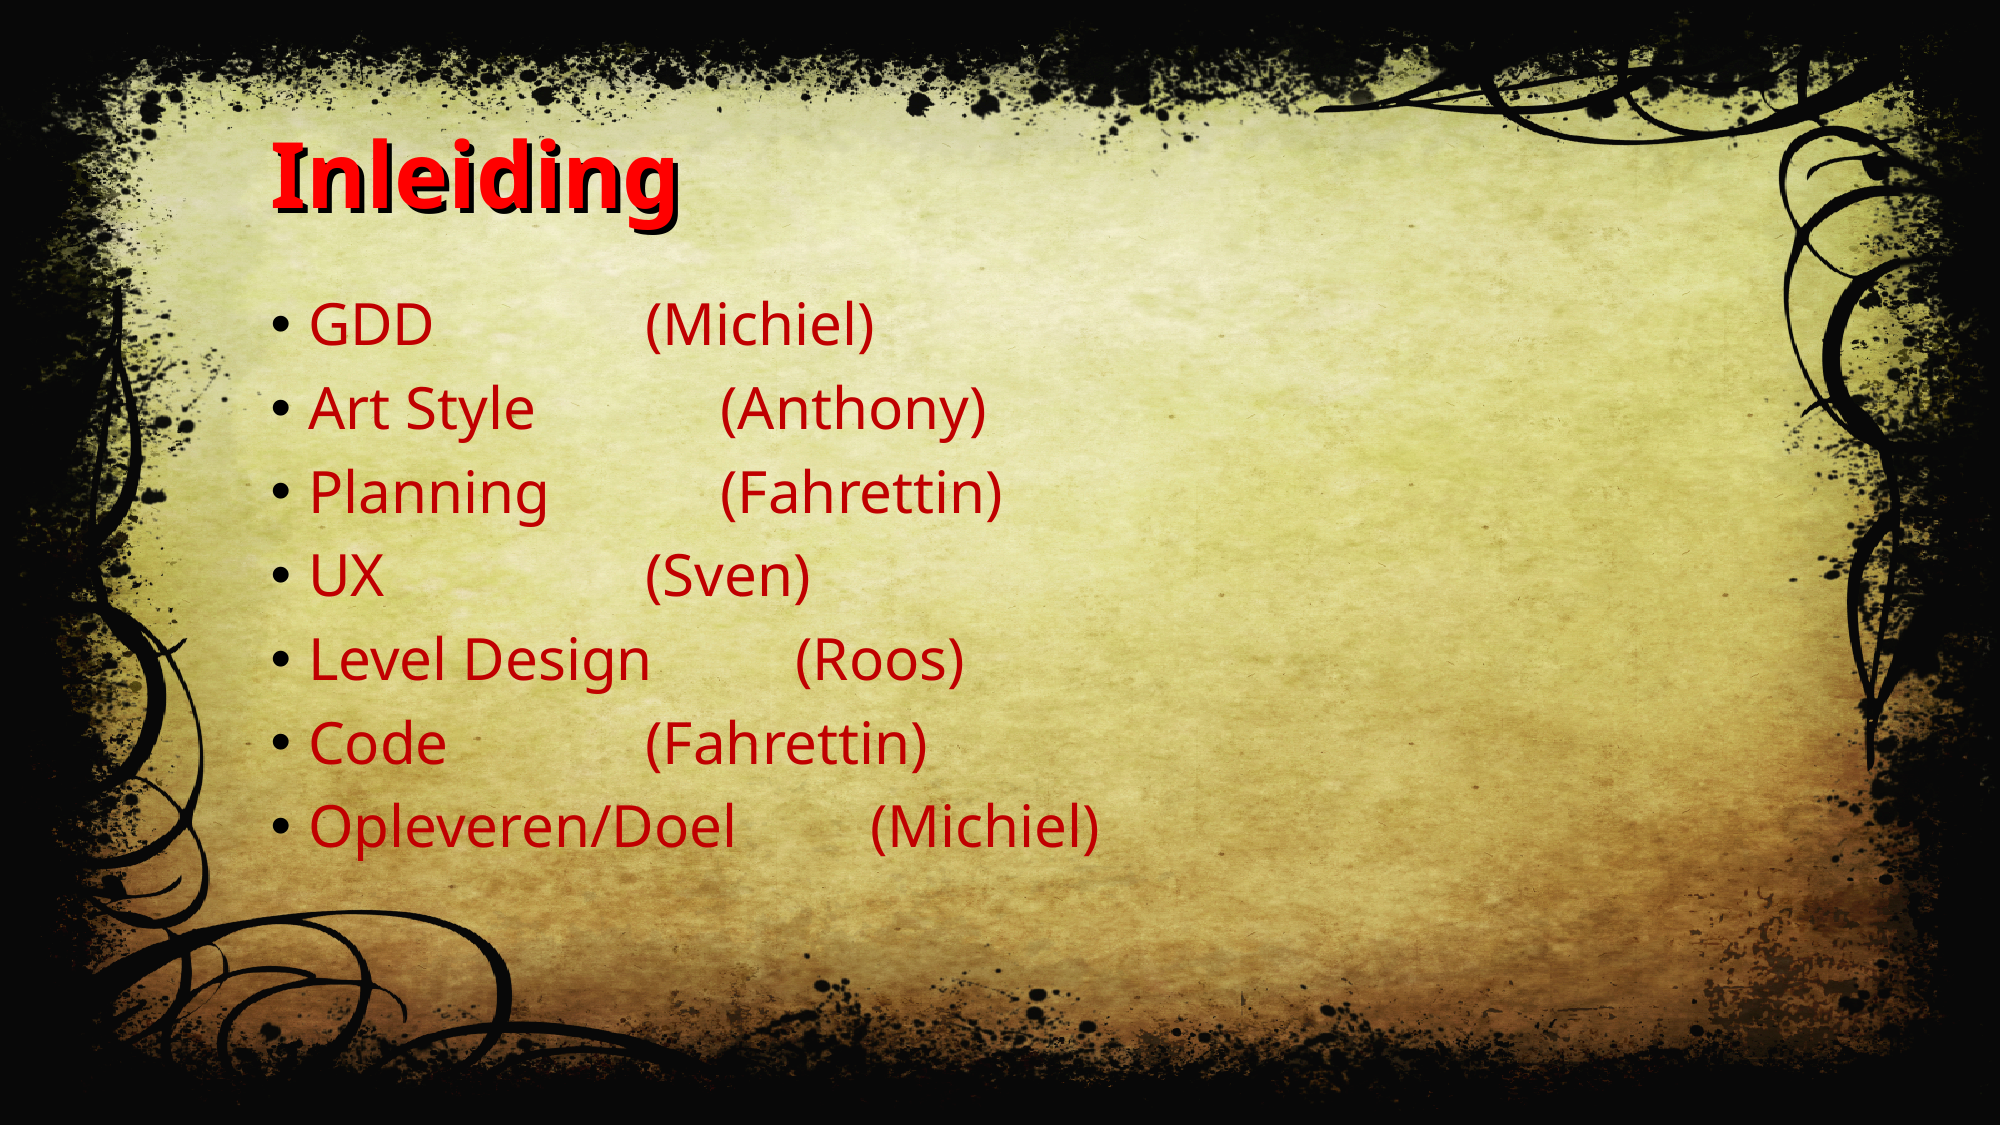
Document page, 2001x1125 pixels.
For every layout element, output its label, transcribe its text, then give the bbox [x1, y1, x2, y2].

title Inleiding [255, 70, 1981, 288]
list GDD (Michiel) Art Style (Anthony) Planning (Fahrettin) UX (Sven) Level Design (Roos) Code (Fahrettin) Opleveren/Doel (Michiel) [255, 288, 1981, 1002]
